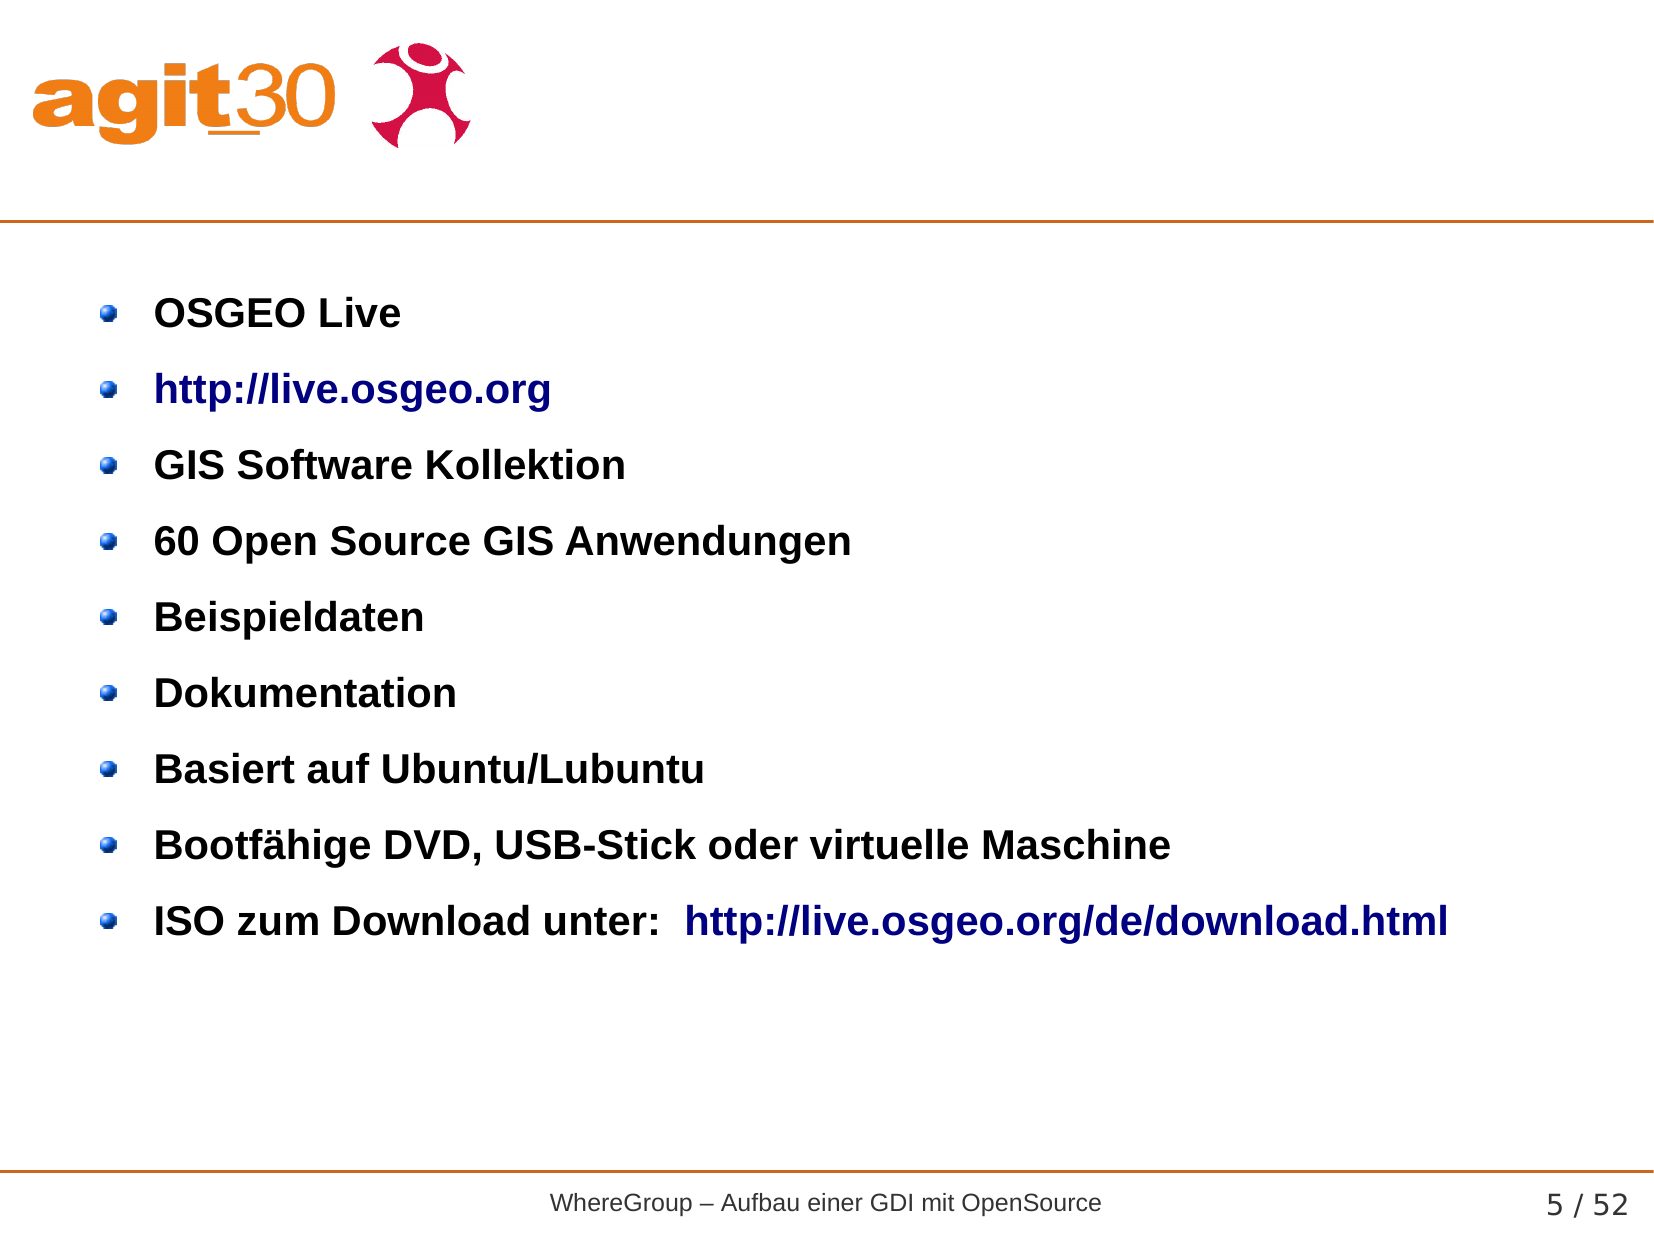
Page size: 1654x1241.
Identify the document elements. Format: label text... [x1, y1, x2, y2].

list OSGEO Live http://live.osgeo.org GIS Software Kollektion 60 Open Source GIS Anwendungen Beispieldaten Dokumentation Basiert auf Ubuntu/Lubuntu Bootfähige DVD, USB-Stick oder virtuelle Maschine ISO zum Download unter: http://live.osgeo.org/de/download.html [82, 290, 1571, 1109]
picture [29, 58, 340, 148]
